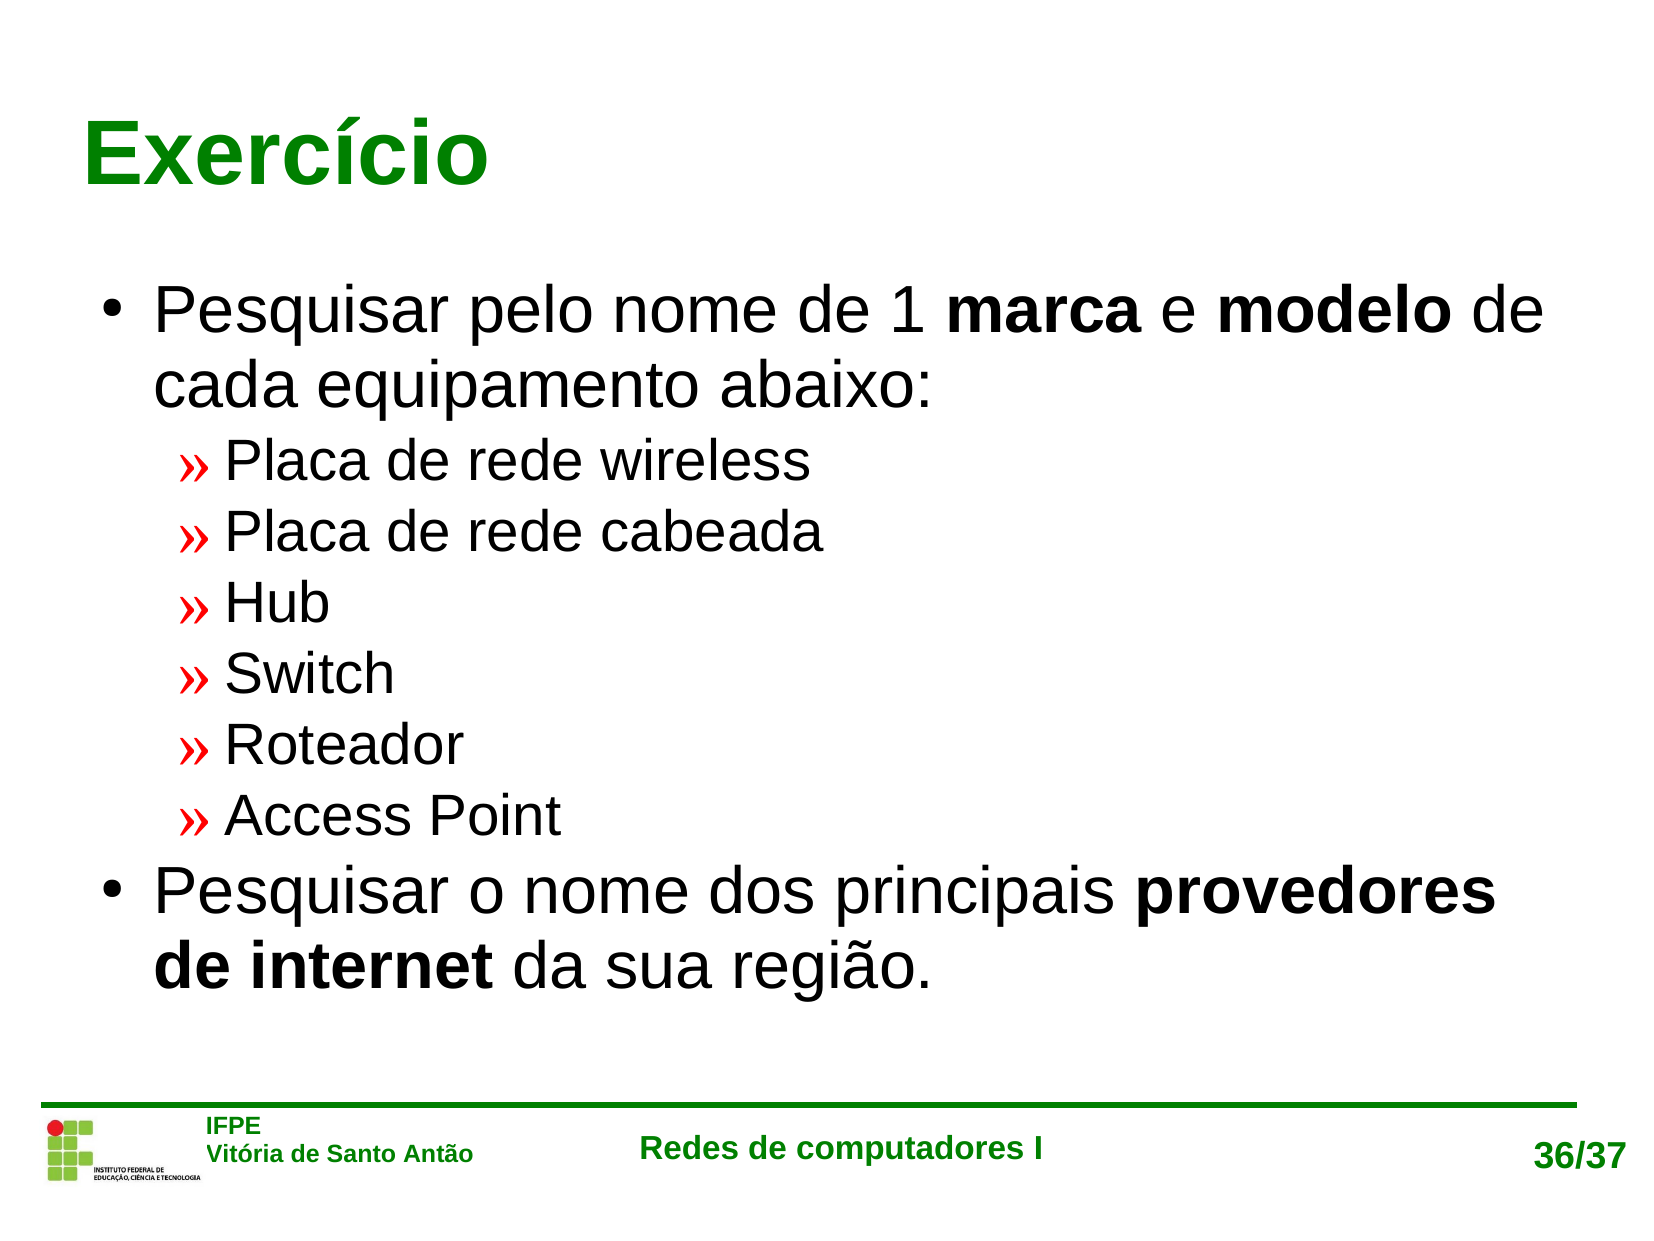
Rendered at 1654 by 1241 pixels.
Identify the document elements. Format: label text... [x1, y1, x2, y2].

title Exercício [82, 49, 1571, 257]
list Pesquisar pelo nome de 1 marca e modelo de cada equipamento abaixo: Placa de rede wireless Placa de rede cabeada Hub Switch Roteador Access Point Pesquisar o nome dos principais provedores de internet da sua região. [82, 272, 1571, 1091]
picture [39, 1111, 207, 1191]
